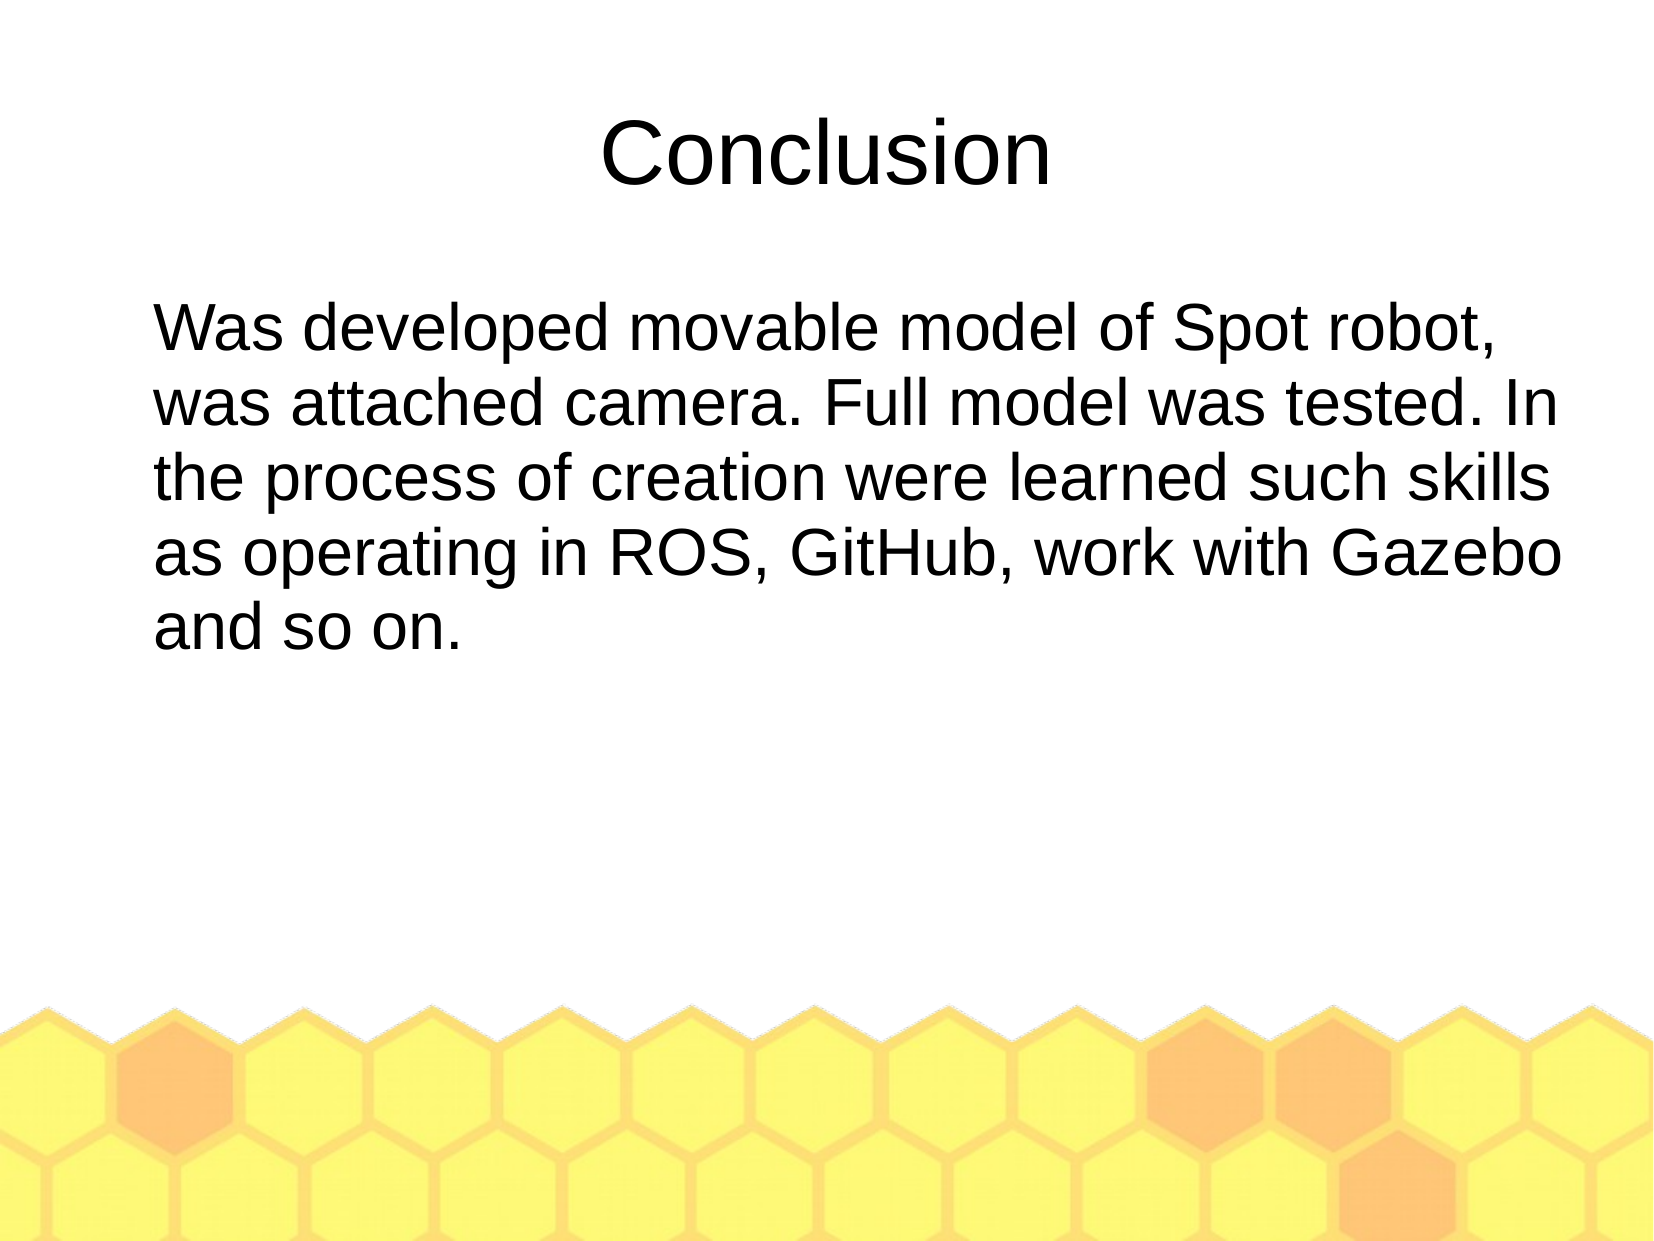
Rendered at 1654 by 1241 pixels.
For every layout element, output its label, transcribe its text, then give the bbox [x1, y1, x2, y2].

picture [0, 1001, 1654, 1241]
title Conclusion [82, 49, 1571, 257]
list Was developed movable model of Spot robot, was attached camera. Full model was tested. In the process of creation were learned such skills as operating in ROS, GitHub, work with Gazebo and so on. [82, 290, 1571, 1010]
